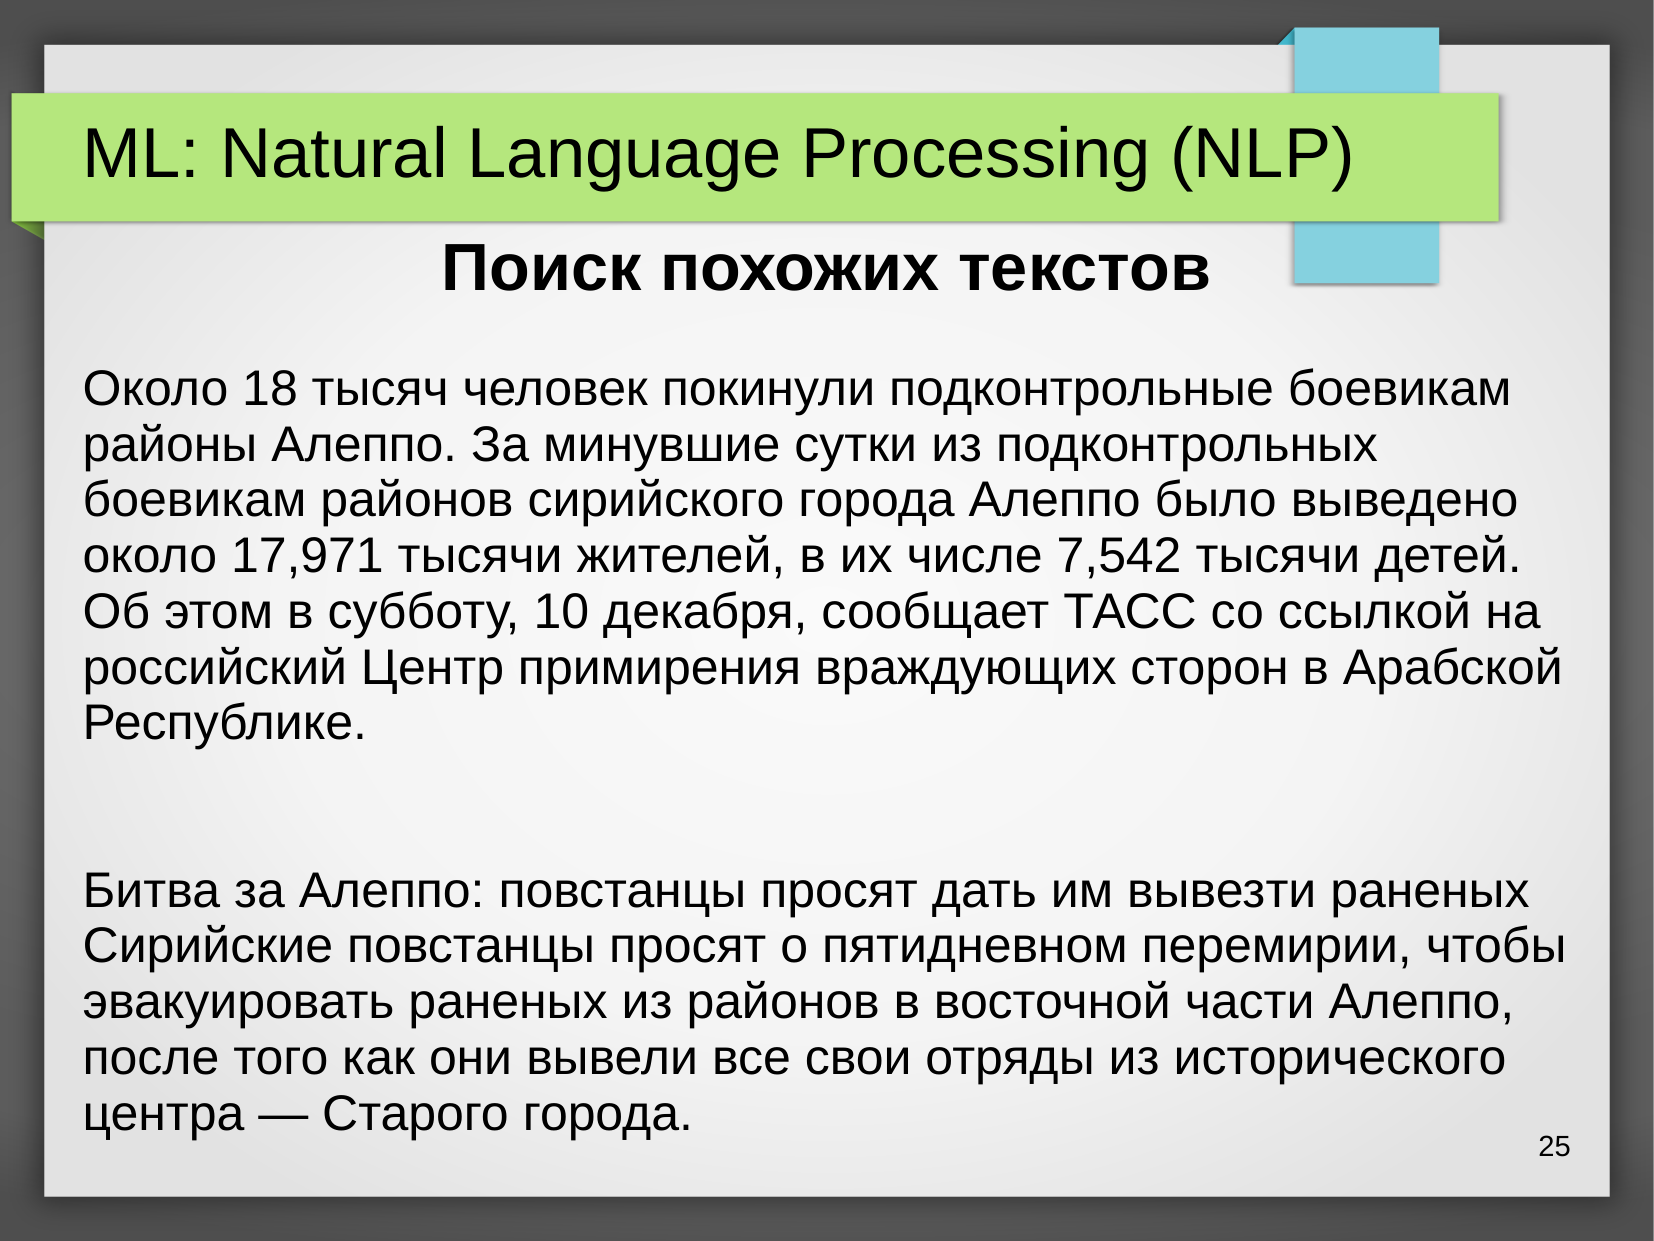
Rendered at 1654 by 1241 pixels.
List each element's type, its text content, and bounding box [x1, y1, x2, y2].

picture [0, 0, 1654, 1241]
subtitle Поиск похожих текстов Около 18 тысяч человек покинули подконтрольные боевикам районы Алеппо. За минувшие сутки из подконтрольных боевикам районов сирийского города Алеппо было выведено около 17,971 тысячи жителей, в их числе 7,542 тысячи детей. Об этом в субботу, 10 декабря, сообщает ТАСС со ссылкой на российский Центр примирения враждующих сторон в Арабской Республике. Битва за Алеппо: повстанцы просят дать им вывезти раненых Сирийские повстанцы просят о пятидневном перемирии, чтобы эвакуировать раненых из районов в восточной части Алеппо, после того как они вывели все свои отряды из исторического центра — Старого города. [82, 229, 1571, 1141]
title ML: Natural Language Processing (NLP) [82, 49, 1571, 229]
